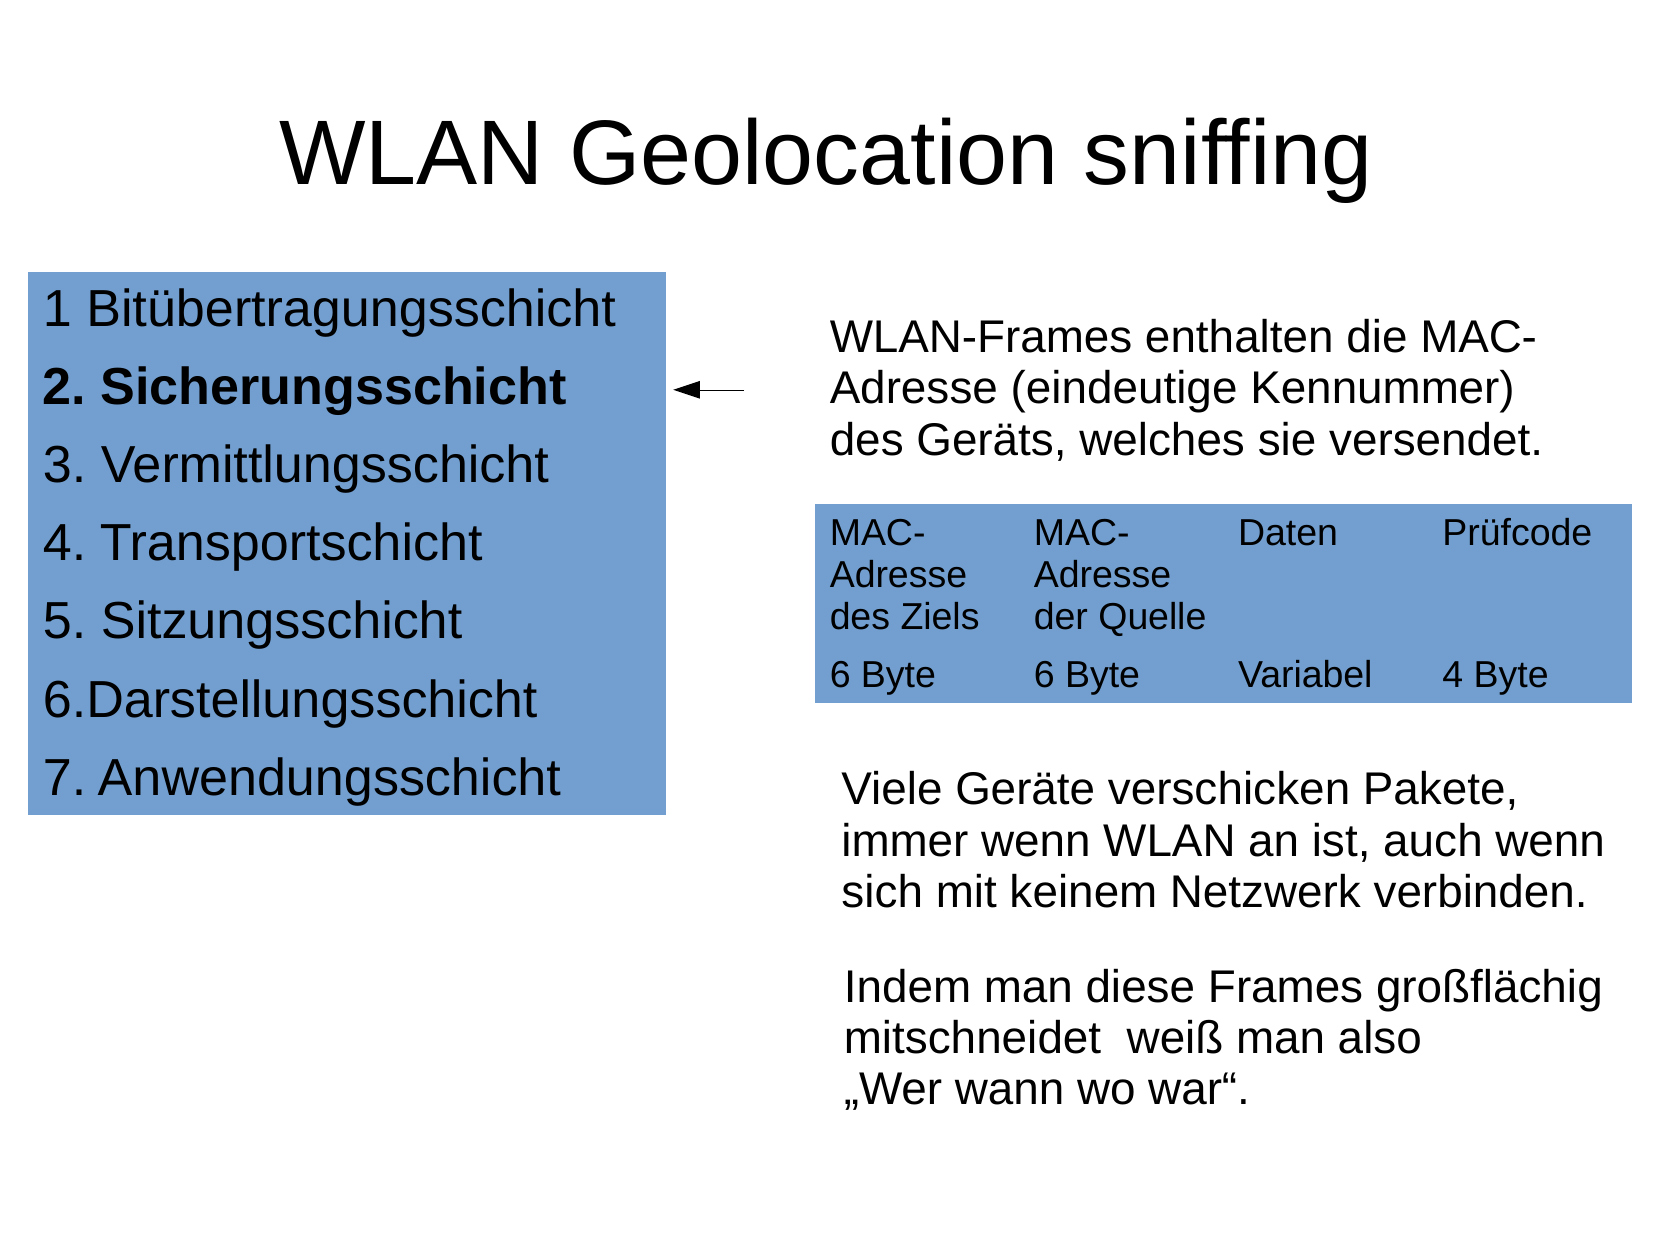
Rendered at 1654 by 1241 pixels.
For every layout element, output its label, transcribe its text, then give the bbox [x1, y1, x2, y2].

table_cell 6 Byte [1019, 646, 1223, 703]
table_cell 4. Transportschicht [28, 506, 666, 585]
table_header Prüfcode [1428, 504, 1632, 646]
table_cell 6 Byte [815, 646, 1019, 703]
table_cell Variabel [1223, 646, 1428, 703]
table_header Daten [1223, 504, 1428, 646]
table_header MAC-Adresse des Ziels [815, 504, 1019, 646]
table_header 1 Bitübertragungsschicht [28, 272, 666, 350]
title WLAN Geolocation sniffing [82, 49, 1571, 257]
table_cell 6.Darstellungsschicht [28, 663, 666, 741]
table_cell 7. Anwendungsschicht [28, 741, 666, 815]
text_box WLAN-Frames enthalten die MAC- Adresse (eindeutige Kennummer) des Geräts, welches sie versendet. [814, 303, 1559, 473]
table_cell 4 Byte [1428, 646, 1632, 703]
table_header MAC-Adresse der Quelle [1019, 504, 1223, 646]
text_box Indem man diese Frames großflächig mitschneidet weiß man also „Wer wann wo war“. [829, 953, 1619, 1123]
table_cell 5. Sitzungsschicht [28, 585, 666, 663]
table_cell 3. Vermittlungsschicht [28, 428, 666, 506]
table_cell 2. Sicherungsschicht [28, 350, 666, 428]
text_box Viele Geräte verschicken Pakete, immer wenn WLAN an ist, auch wenn sich mit keinem Netzwerk verbinden. [826, 755, 1630, 925]
